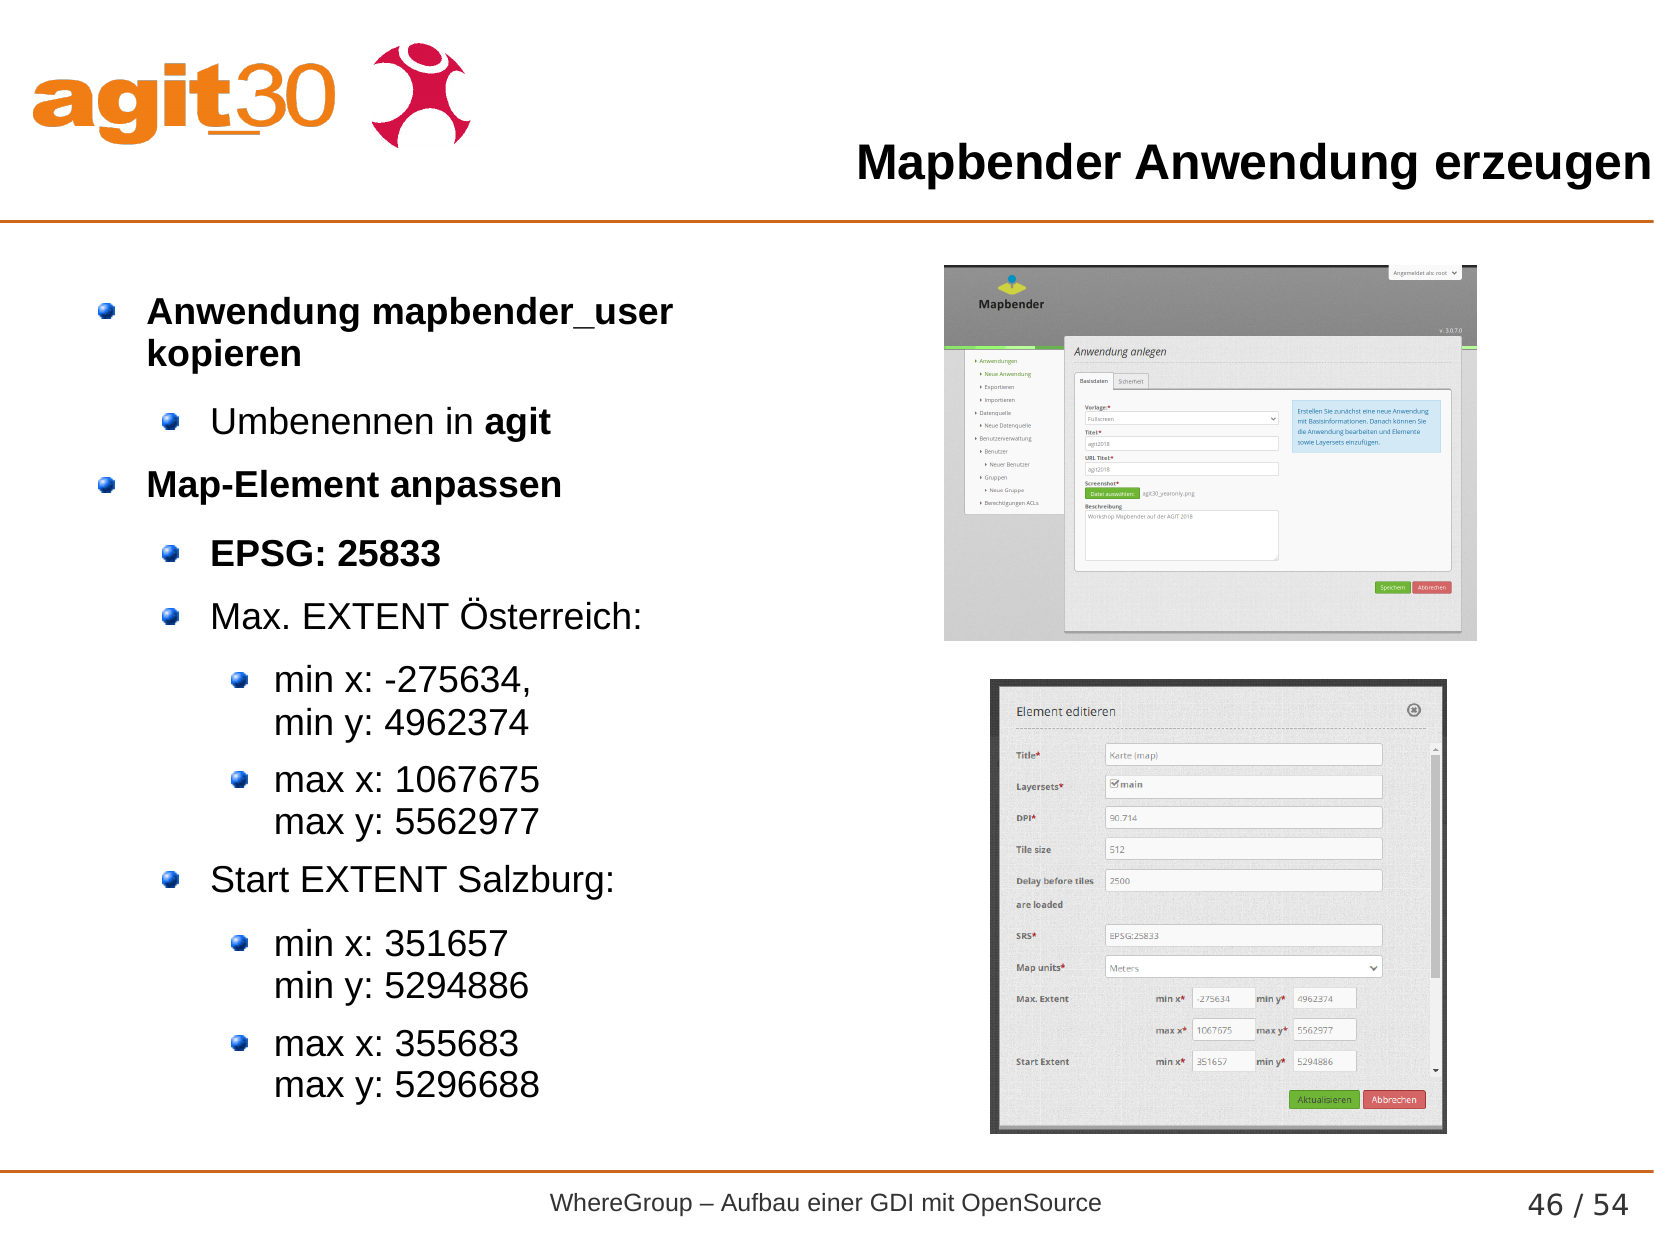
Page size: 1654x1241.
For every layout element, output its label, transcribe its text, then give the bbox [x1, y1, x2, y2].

picture [29, 58, 340, 148]
title Mapbender Anwendung erzeugen [265, 118, 1654, 207]
list Anwendung mapbender_user kopieren Umbenennen in agit Map-Element anpassen EPSG: 25833 Max. EXTENT Österreich: min x: -275634, min y: 4962374 max x: 1067675 max y: 5562977 Start EXTENT Salzburg: min x: 351657 min y: 5294886 max x: 355683 max y: 5296688 [82, 290, 809, 1109]
picture [944, 265, 1477, 641]
picture [990, 679, 1447, 1134]
